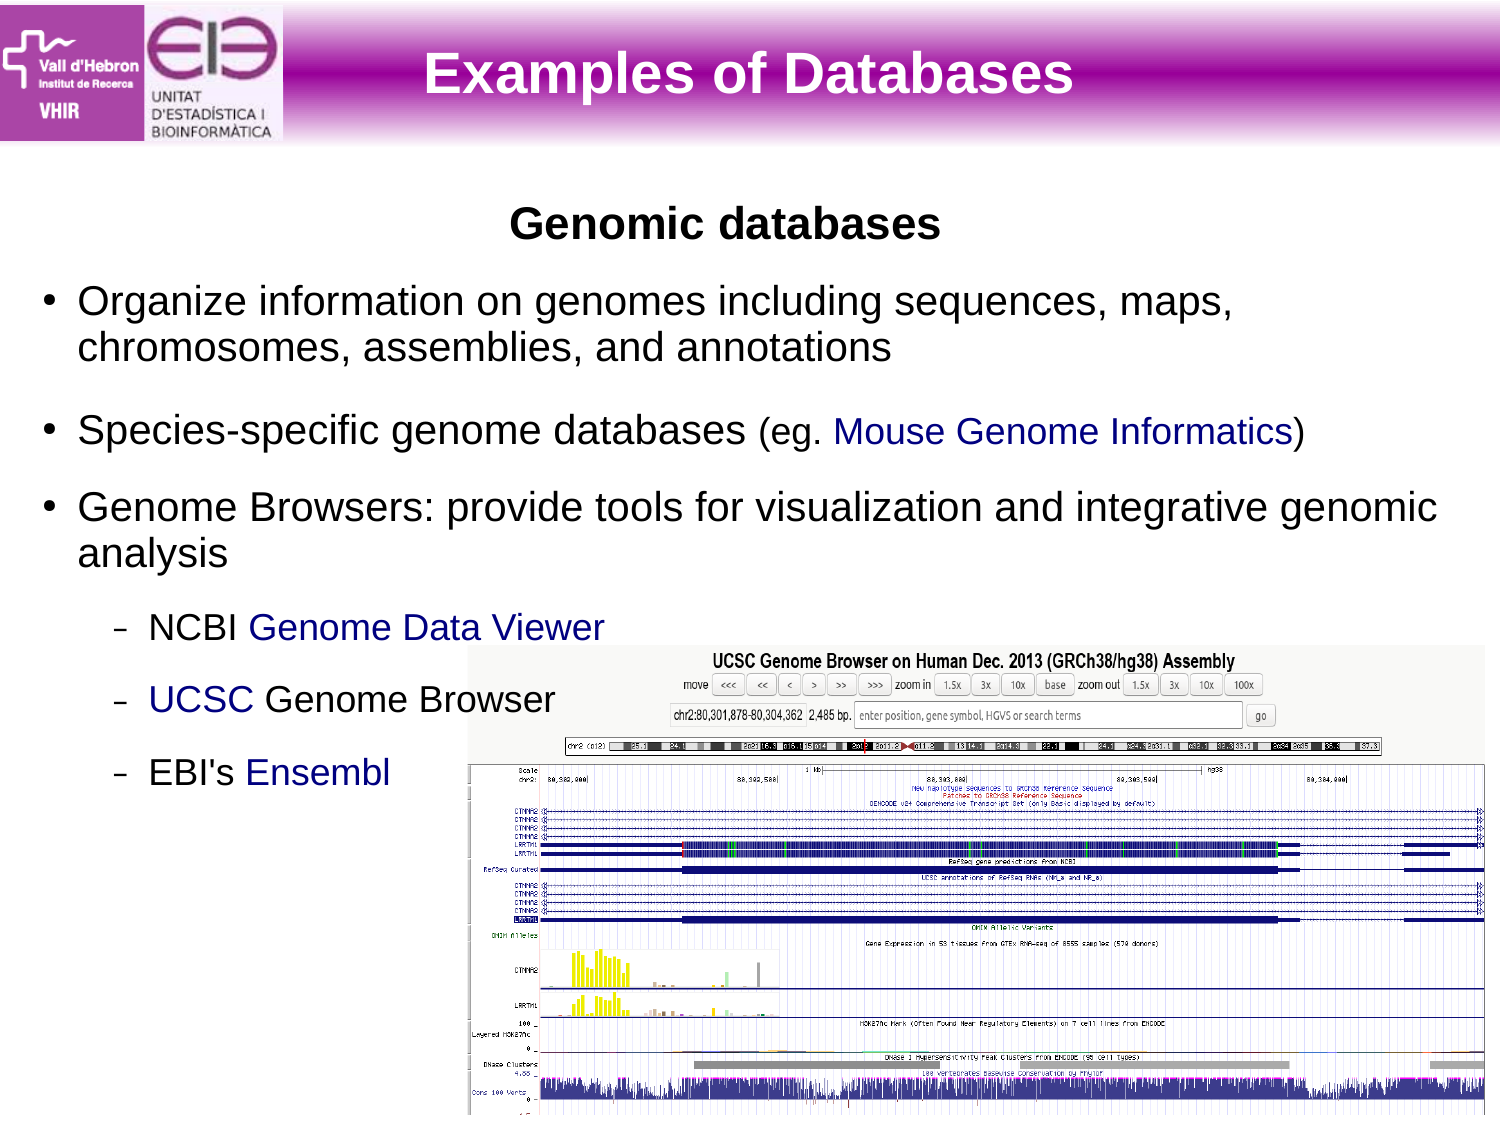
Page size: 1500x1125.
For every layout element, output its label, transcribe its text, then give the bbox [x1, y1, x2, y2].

text_box Organize information on genomes including sequences, maps, chromosomes, assemblies, and annotations Species-specific genome databases (eg. Mouse Genome Informatics) Genome Browsers: provide tools for visualization and integrative genomic analysis NCBI Genome Data Viewer UCSC Genome Browser EBI's Ensembl [27, 270, 1483, 1084]
picture [0, 5, 284, 141]
picture [467, 645, 1486, 1115]
text_box Examples of Databases [0, 0, 1500, 148]
text_box Genomic databases [458, 164, 994, 257]
